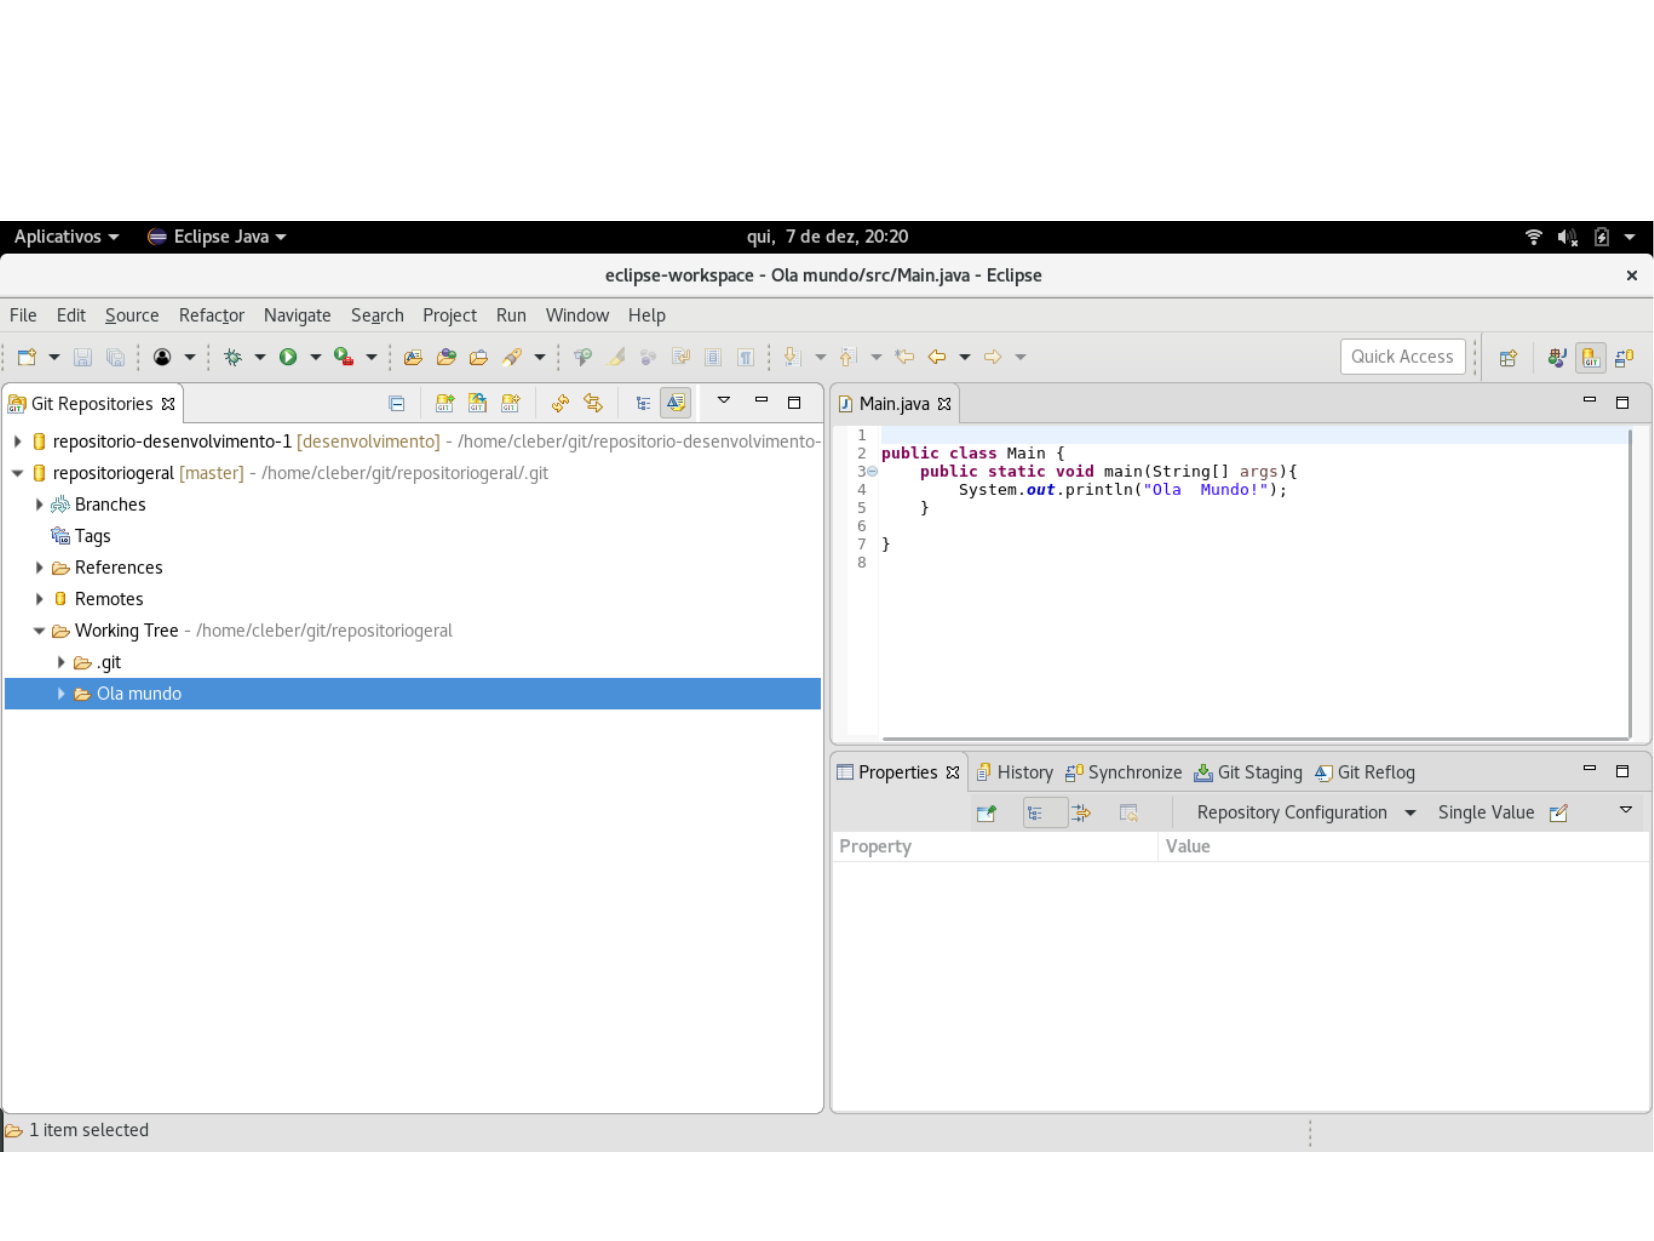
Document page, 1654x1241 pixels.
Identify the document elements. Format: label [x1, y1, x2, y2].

picture [0, 221, 1654, 1152]
